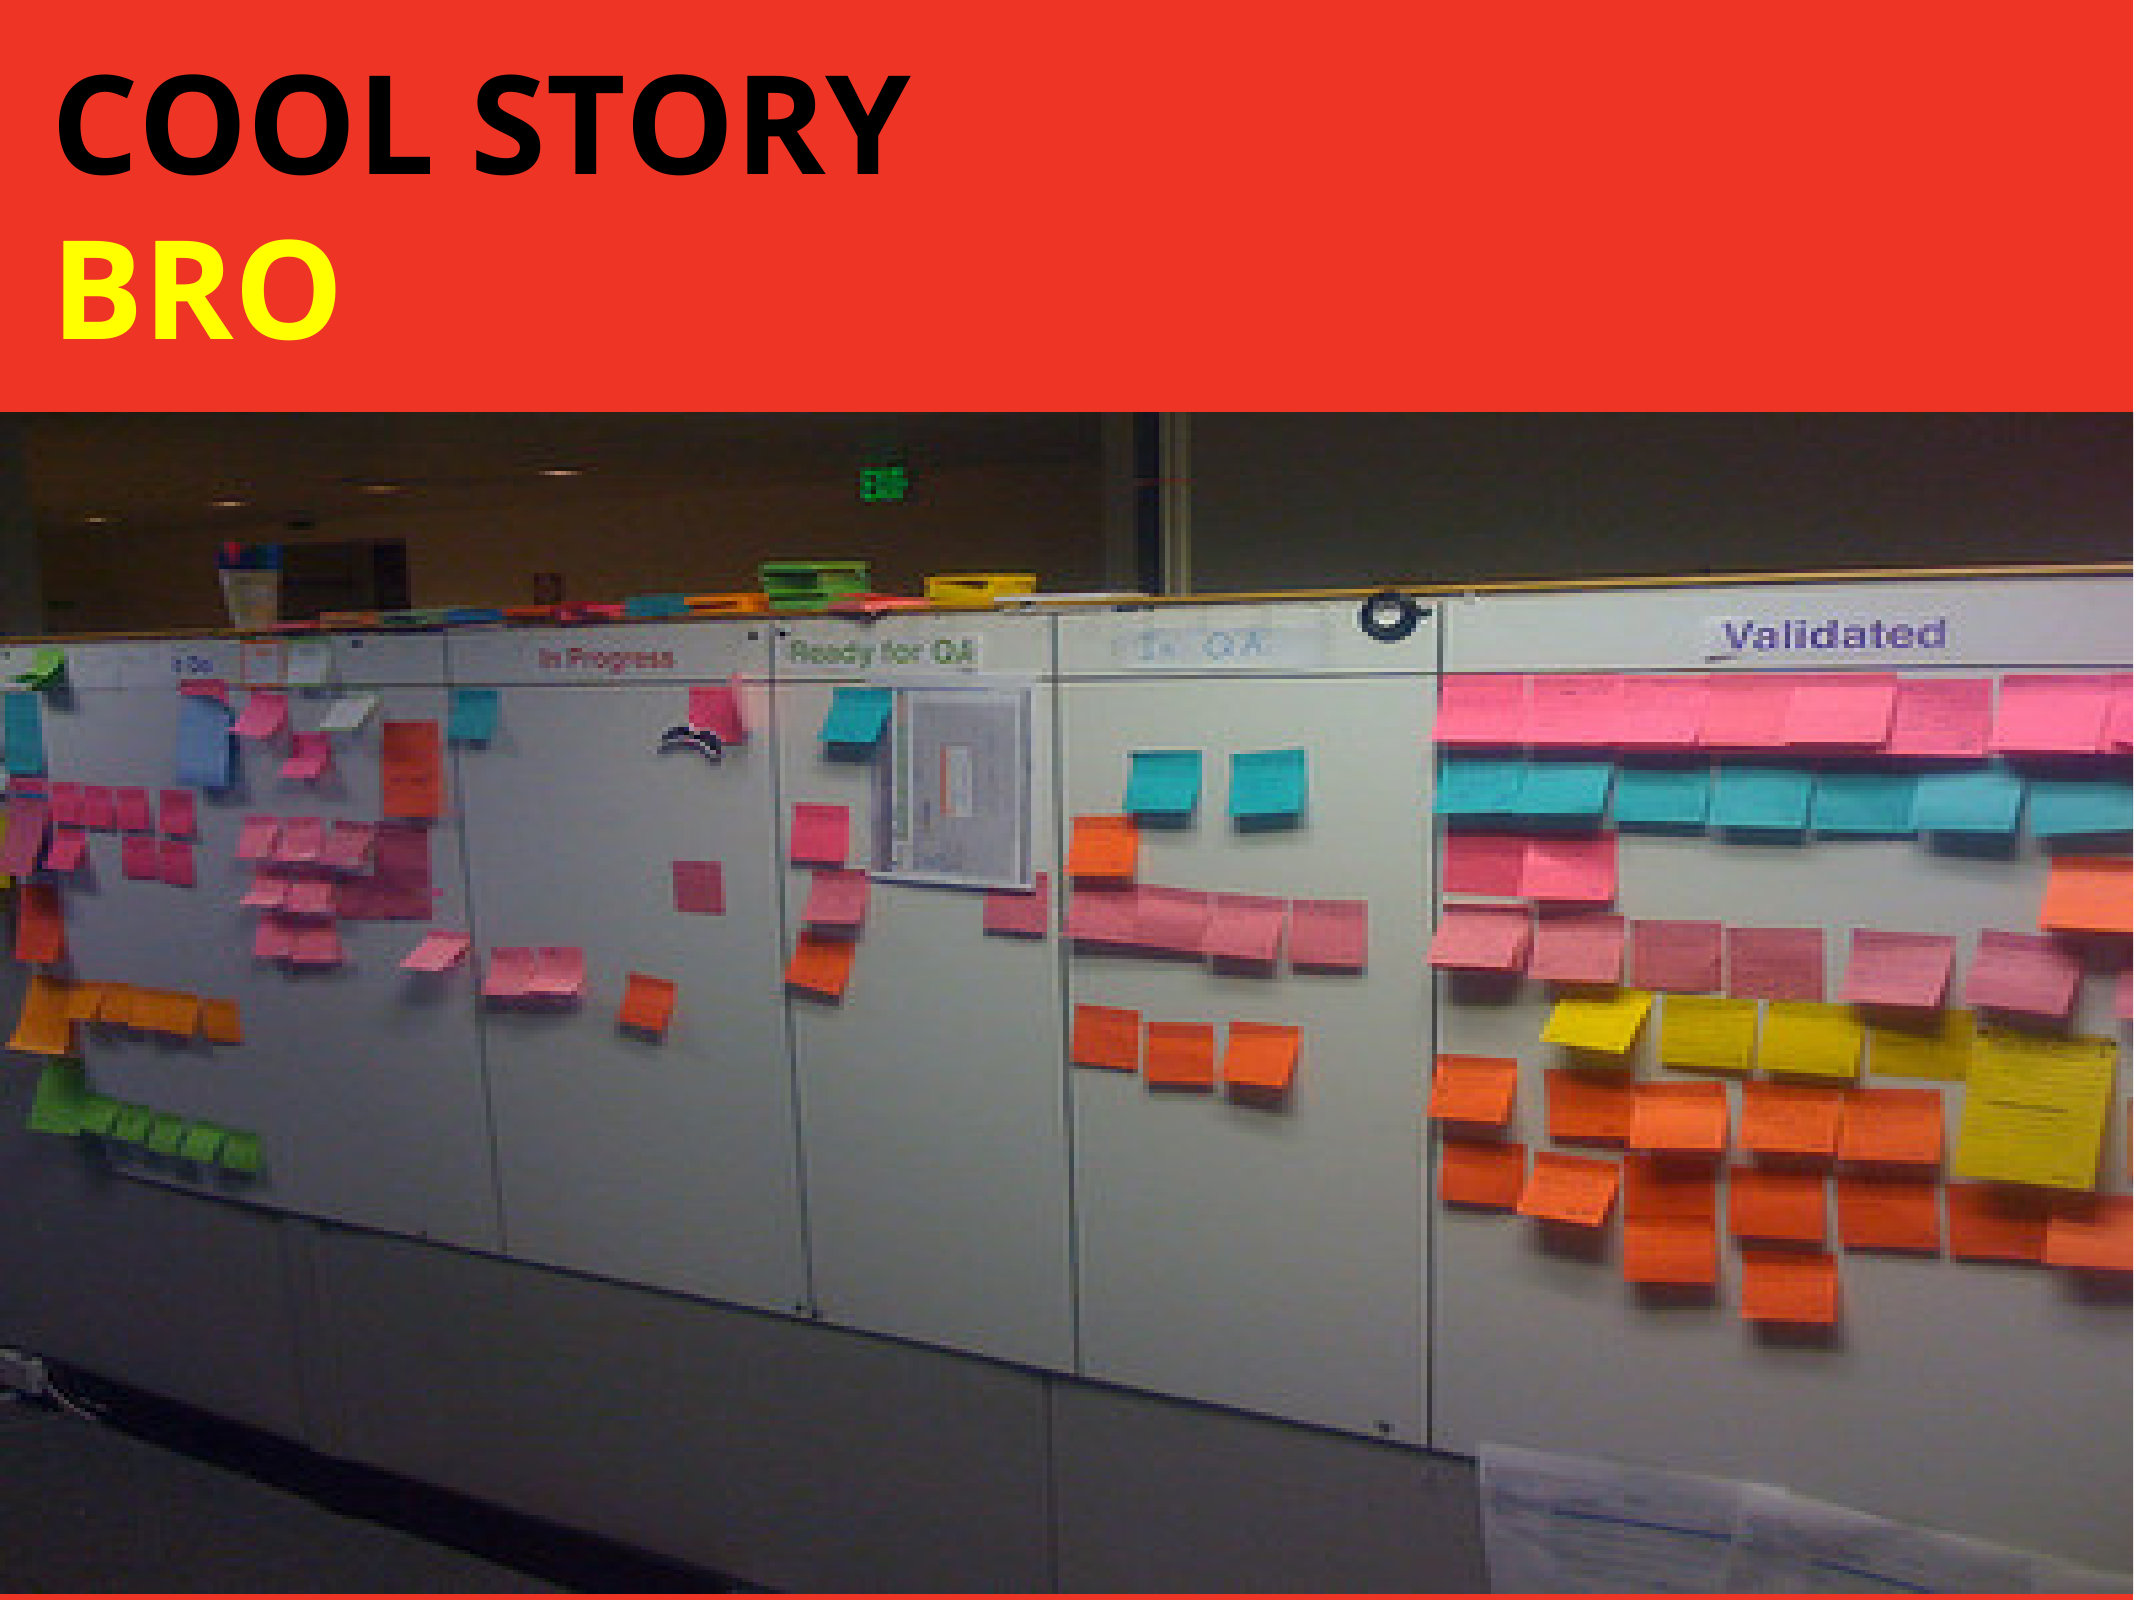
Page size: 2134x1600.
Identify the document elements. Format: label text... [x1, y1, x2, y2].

text_box COOL STORY BRO [41, 37, 2134, 412]
picture [0, 412, 2134, 1594]
